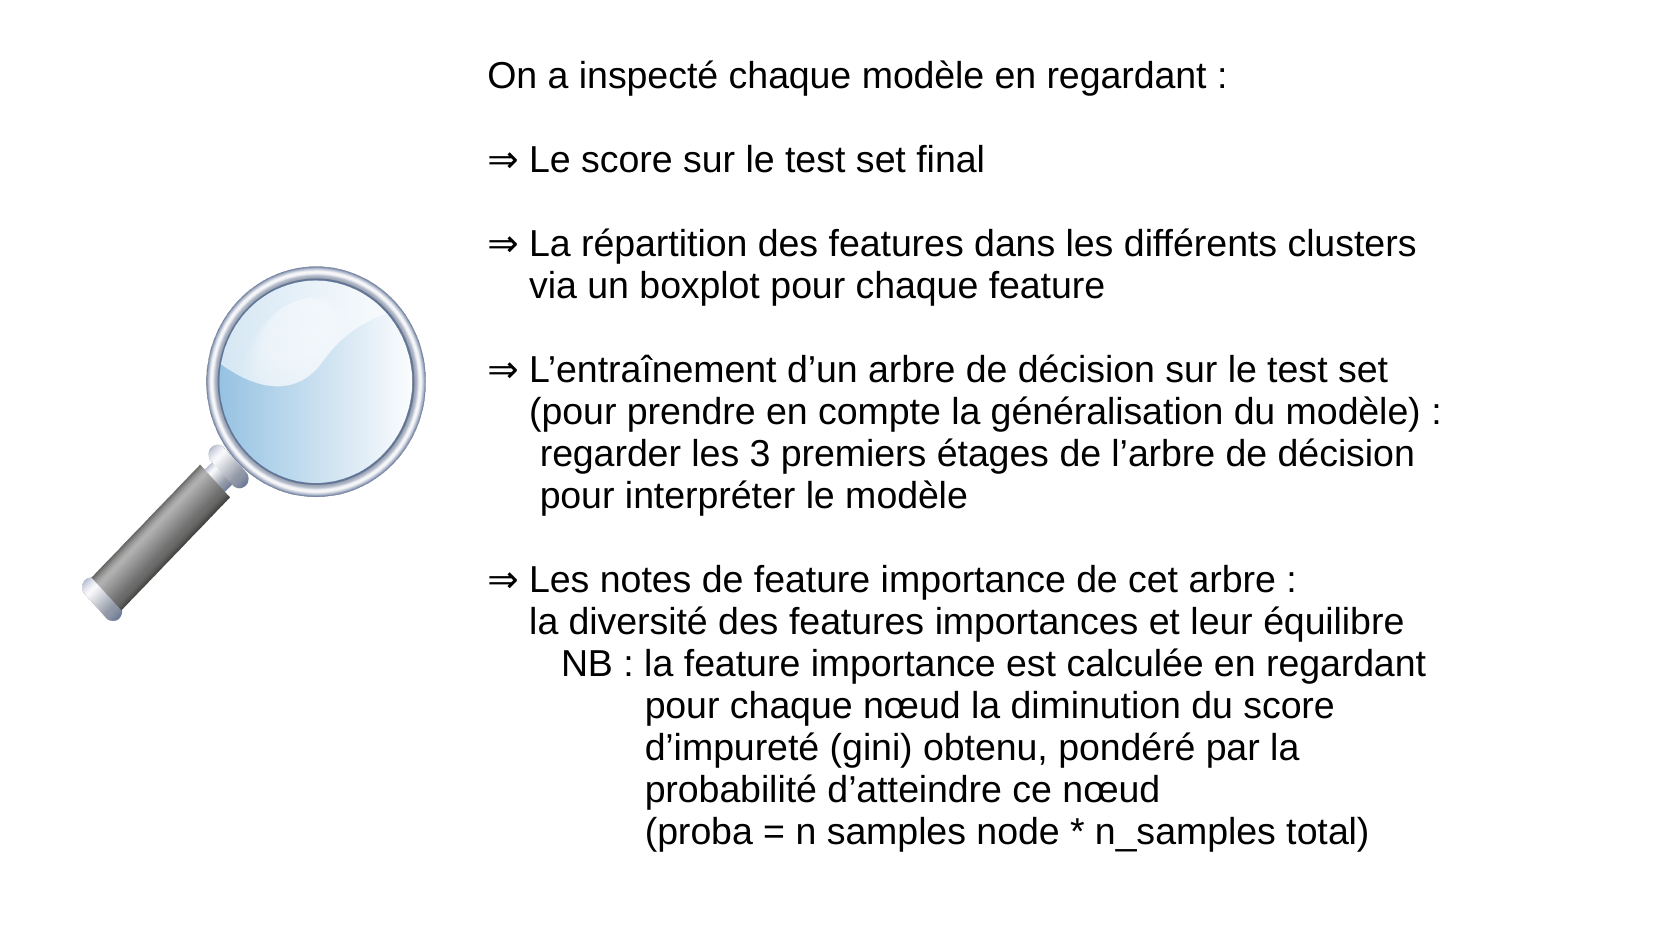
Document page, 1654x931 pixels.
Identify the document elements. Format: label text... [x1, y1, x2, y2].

text_box On a inspecté chaque modèle en regardant : ⇒ Le score sur le test set final ⇒ La répartition des features dans les différents clusters via un boxplot pour chaque feature ⇒ L’entraînement d’un arbre de décision sur le test set (pour prendre en compte la généralisation du modèle) : regarder les 3 premiers étages de l’arbre de décision pour interpréter le modèle ⇒ Les notes de feature importance de cet arbre : la diversité des features importances et leur équilibre NB : la feature importance est calculée en regardant pour chaque nœud la diminution du score d’impureté (gini) obtenu, pondéré par la probabilité d’atteindre ce nœud (proba = n samples node * n_samples total) [472, 47, 1477, 931]
picture [82, 266, 426, 621]
